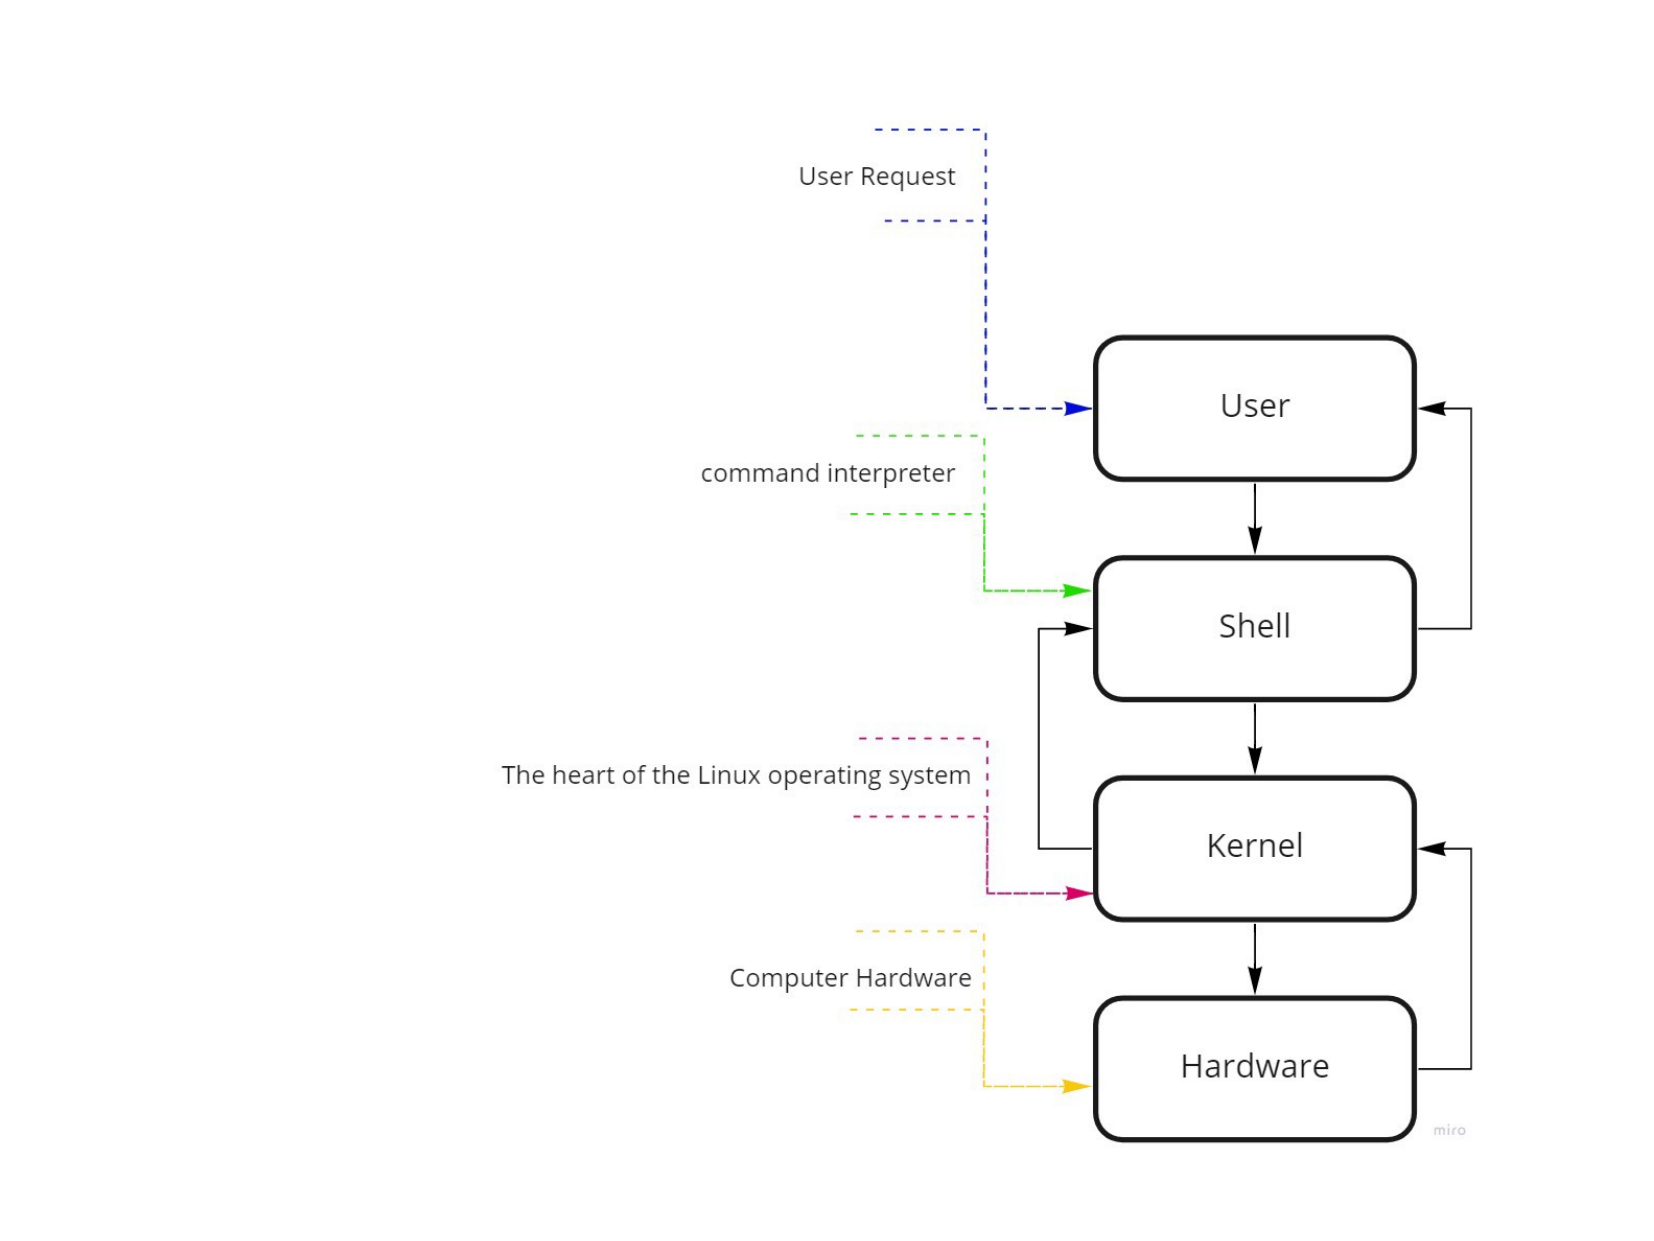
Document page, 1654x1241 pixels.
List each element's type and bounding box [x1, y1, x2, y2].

picture [486, 70, 1489, 1158]
